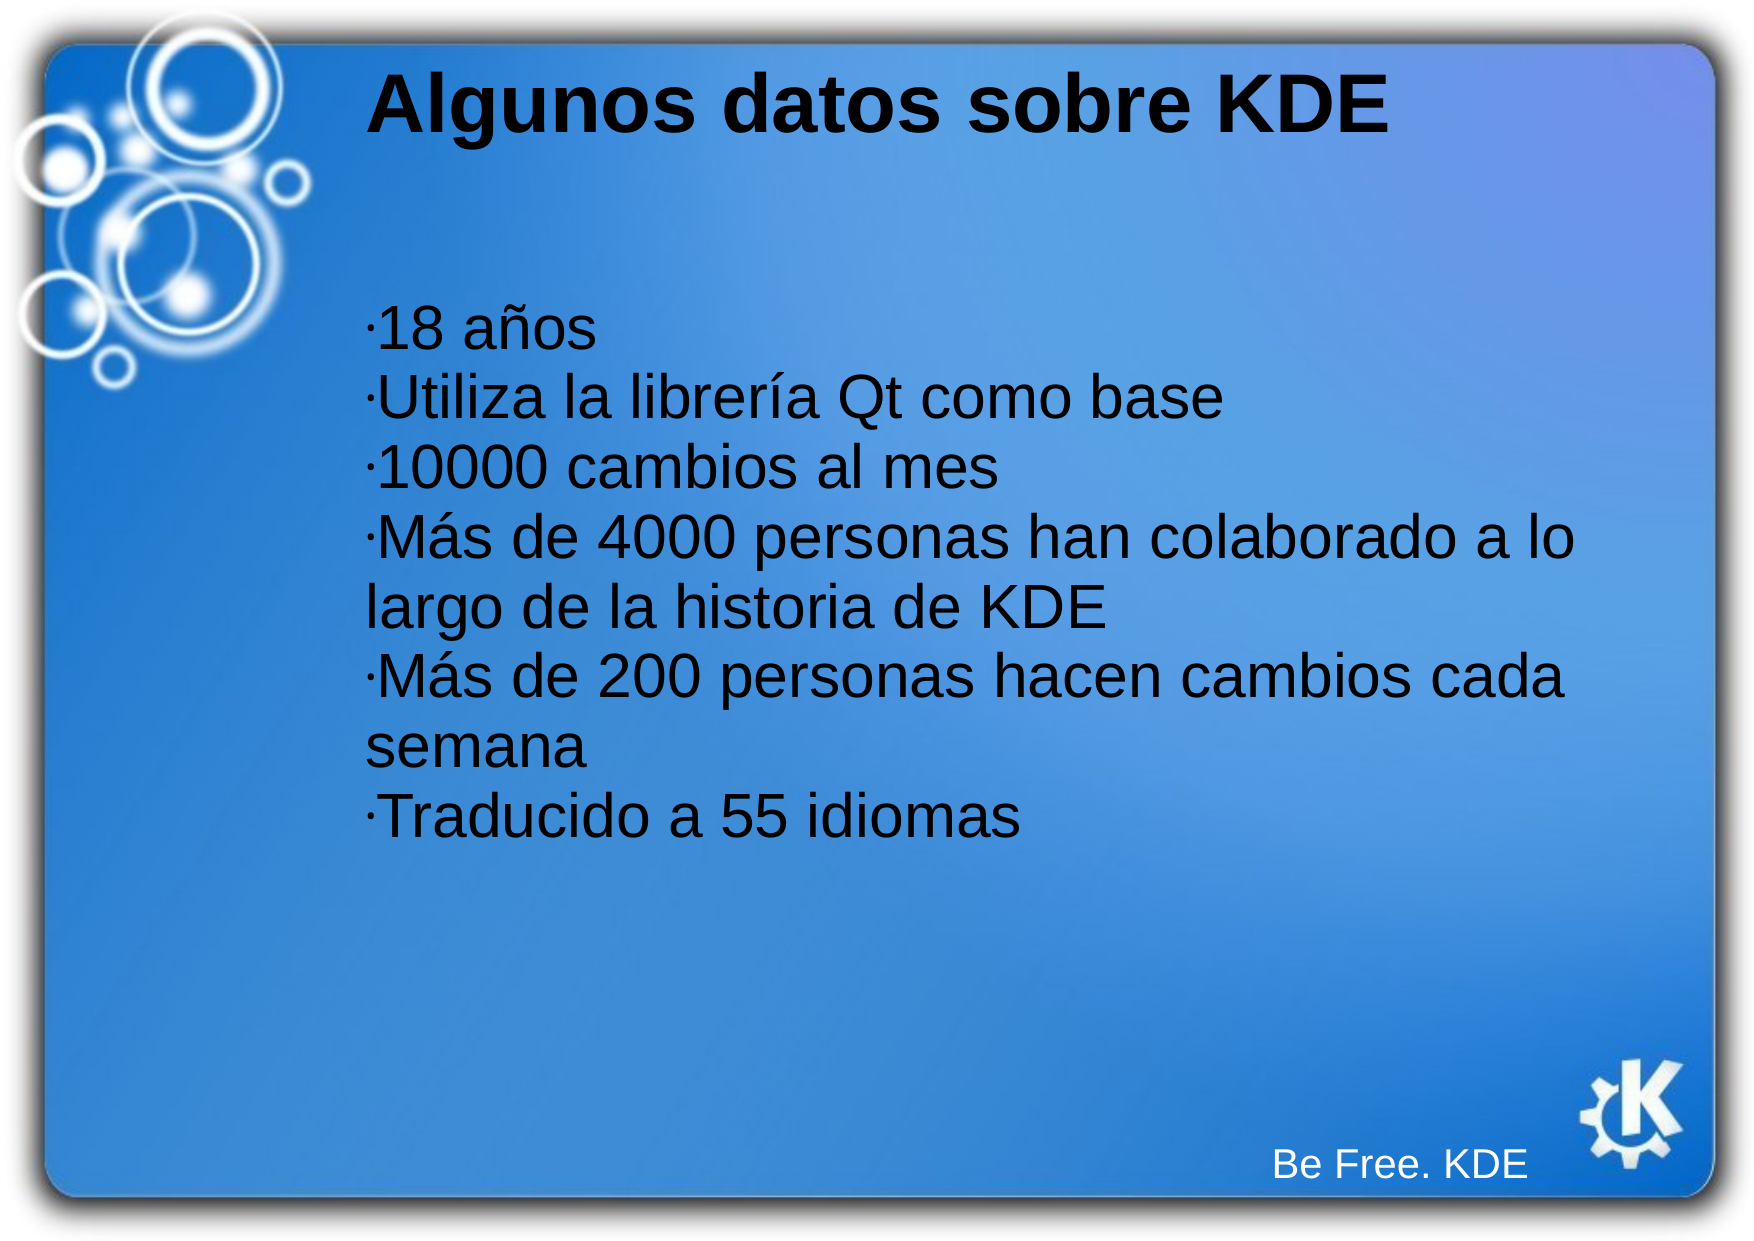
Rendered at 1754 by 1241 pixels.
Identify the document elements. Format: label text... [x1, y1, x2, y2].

list 18 años Utiliza la librería Qt como base 10000 cambios al mes Más de 4000 personas han colaborado a lo largo de la historia de KDE Más de 200 personas hacen cambios cada semana Traducido a 55 idiomas [350, 285, 1649, 1079]
title Algunos datos sobre KDE [350, 49, 1649, 174]
picture [0, 0, 1754, 1241]
